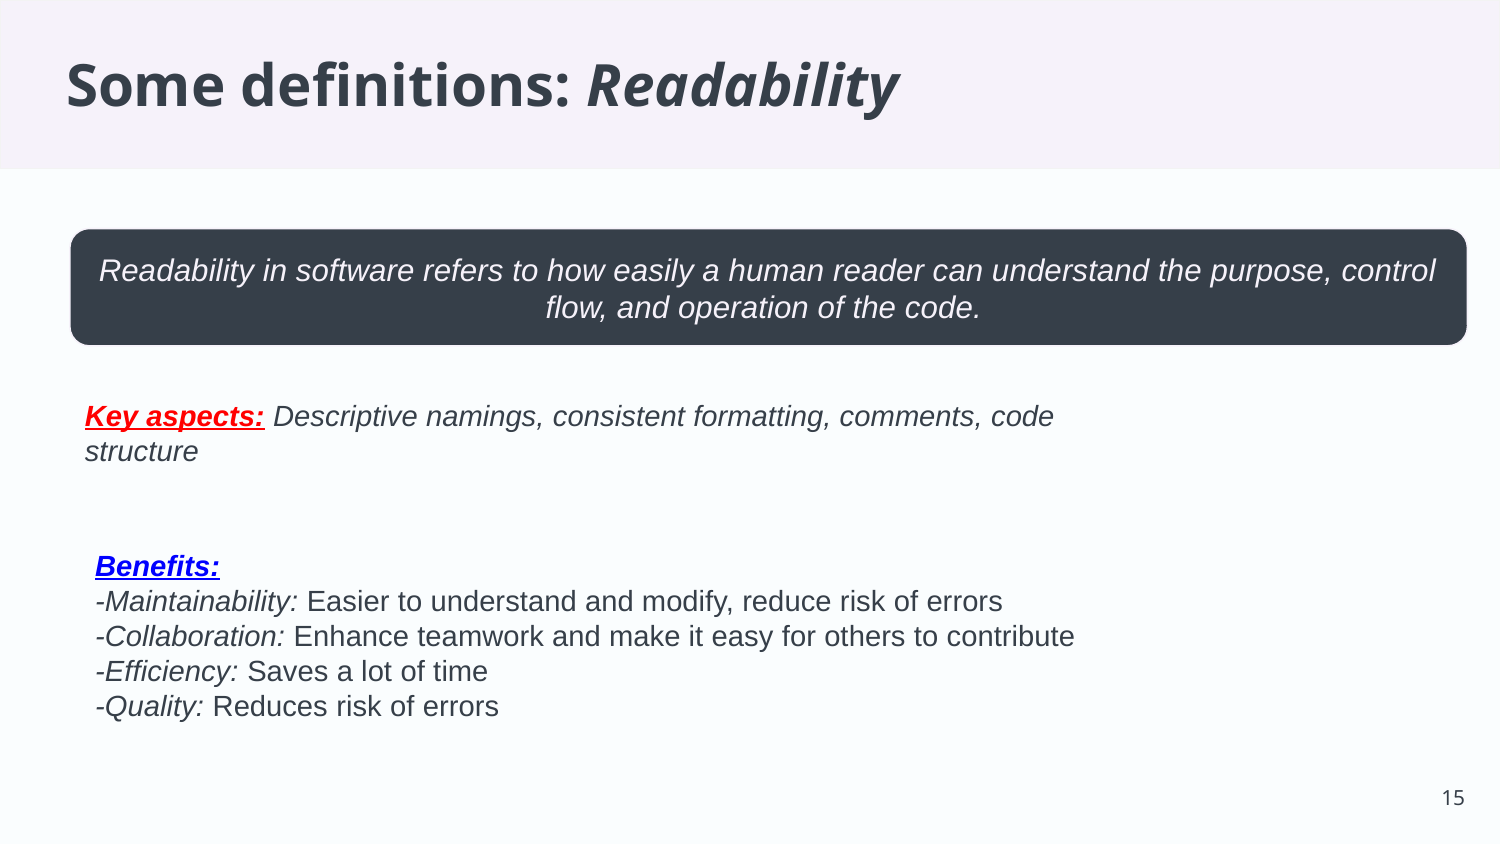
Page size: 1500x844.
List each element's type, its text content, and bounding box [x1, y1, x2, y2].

text_box Readability in software refers to how easily a human reader can understand the purpose, control flow, and operation of the code. [69, 228, 1468, 346]
slide_number <number> [1389, 764, 1480, 830]
title Some definitions: Readability [51, 28, 1390, 141]
title Key aspects: Descriptive namings, consistent formatting, comments, code structure [69, 423, 1191, 482]
title Benefits: -Maintainability: Easier to understand and modify, reduce risk of errors -Collaboration: Enhance teamwork and make it easy for others to contribute -Efficiency: Saves a lot of time -Quality: Reduces risk of errors [80, 530, 1201, 737]
